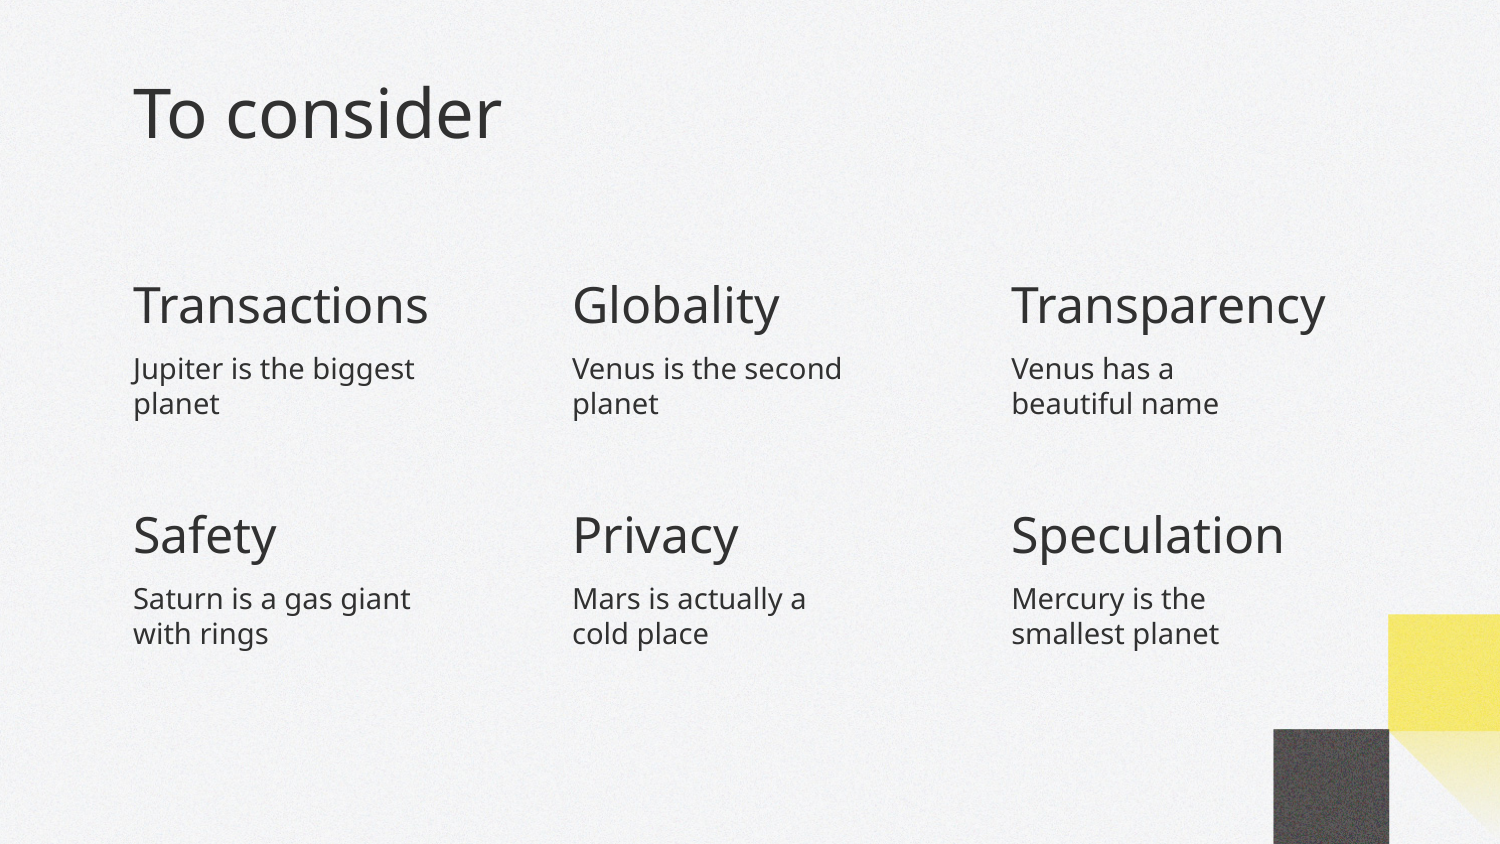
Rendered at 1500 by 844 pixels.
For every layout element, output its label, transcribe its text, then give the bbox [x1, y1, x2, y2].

title Transactions [118, 263, 504, 343]
title Transparency [996, 263, 1382, 343]
title To consider [118, 63, 1159, 158]
title Speculation [996, 493, 1382, 573]
subtitle Venus has a beautiful name [996, 345, 1311, 426]
title Safety [118, 493, 504, 573]
picture [0, 0, 1500, 844]
subtitle Saturn is a gas giant with rings [118, 575, 432, 656]
title Globality [557, 263, 943, 343]
title Privacy [557, 493, 943, 573]
subtitle Mercury is the smallest planet [996, 575, 1311, 656]
subtitle Mars is actually a cold place [557, 575, 871, 656]
subtitle Jupiter is the biggest planet [118, 345, 432, 426]
subtitle Venus is the second planet [557, 345, 871, 426]
